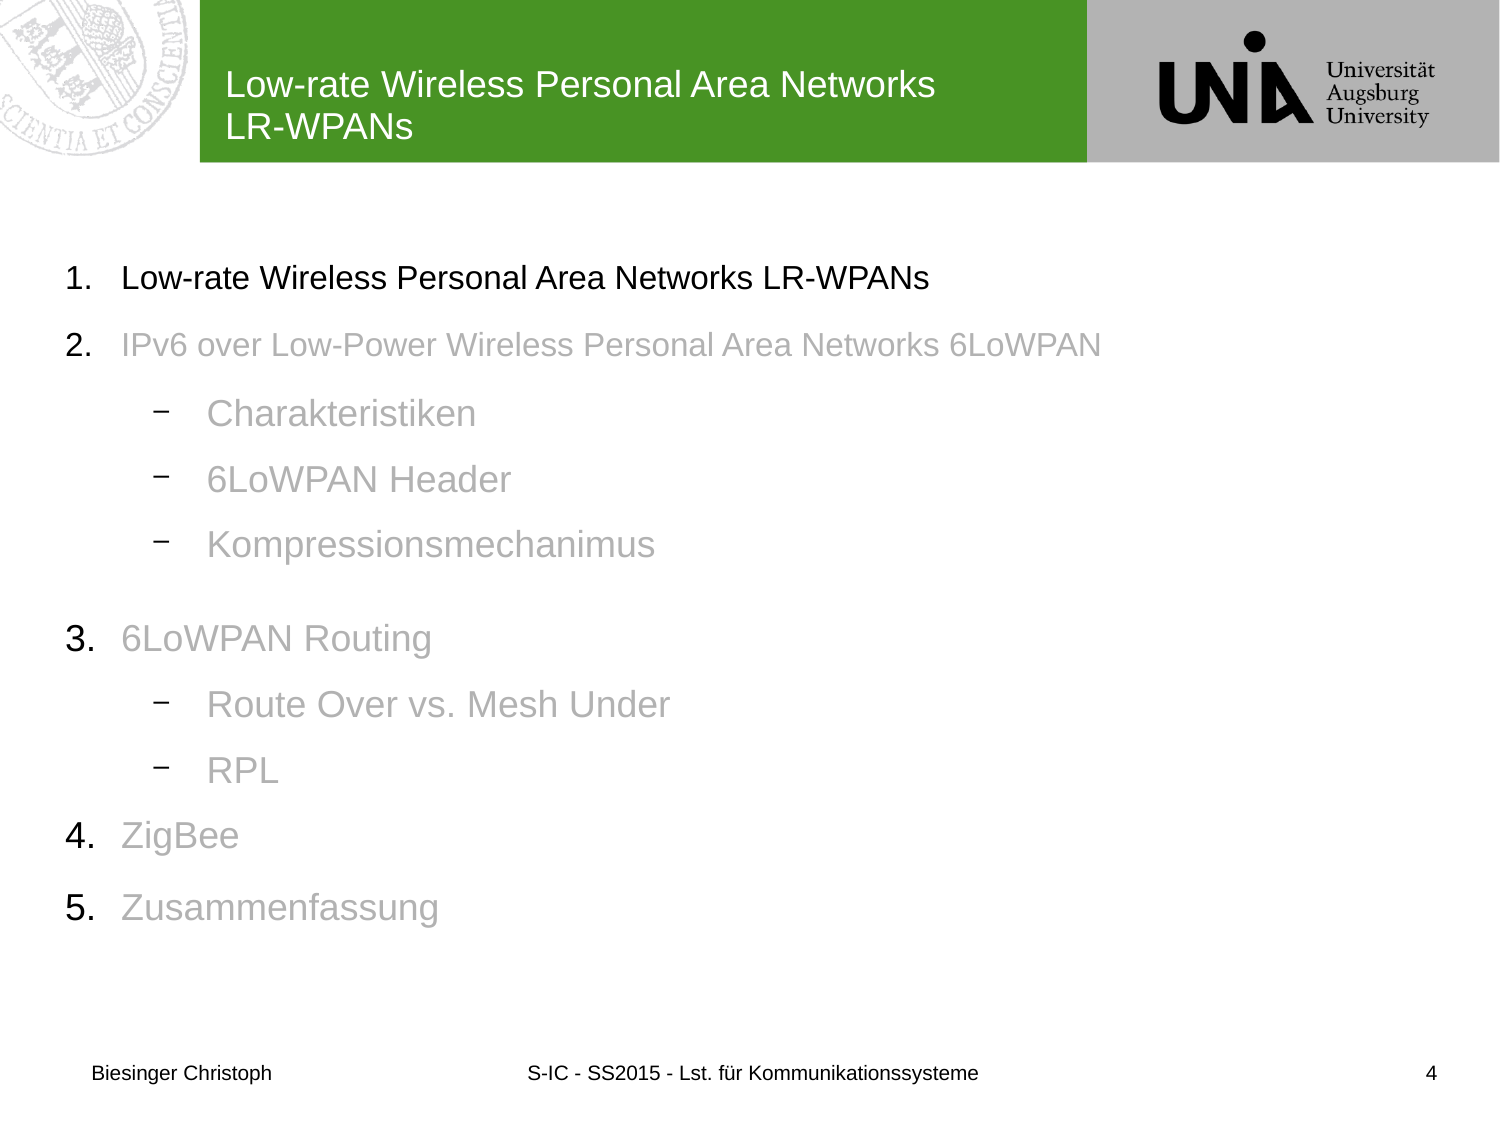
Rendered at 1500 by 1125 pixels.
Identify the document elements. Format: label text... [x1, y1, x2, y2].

slide_number <Nummer> [1175, 1035, 1452, 1110]
slide_number Biesinger Christoph [76, 1035, 389, 1110]
picture [0, 0, 188, 156]
footer S-IC - SS2015 - Lst. für Kommunikationssysteme [512, 1035, 1123, 1110]
picture [1122, 12, 1488, 271]
title Low-rate Wireless Personal Area Networks LR-WPANs [225, 50, 1088, 163]
list Low-rate Wireless Personal Area Networks LR-WPANs IPv6 over Low-Power Wireless Personal Area Networks 6LoWPAN Charakteristiken 6LoWPAN Header Kompressionsmechanimus 6LoWPAN Routing Route Over vs. Mesh Under RPL ZigBee Zusammenfassung [64, 255, 1415, 998]
